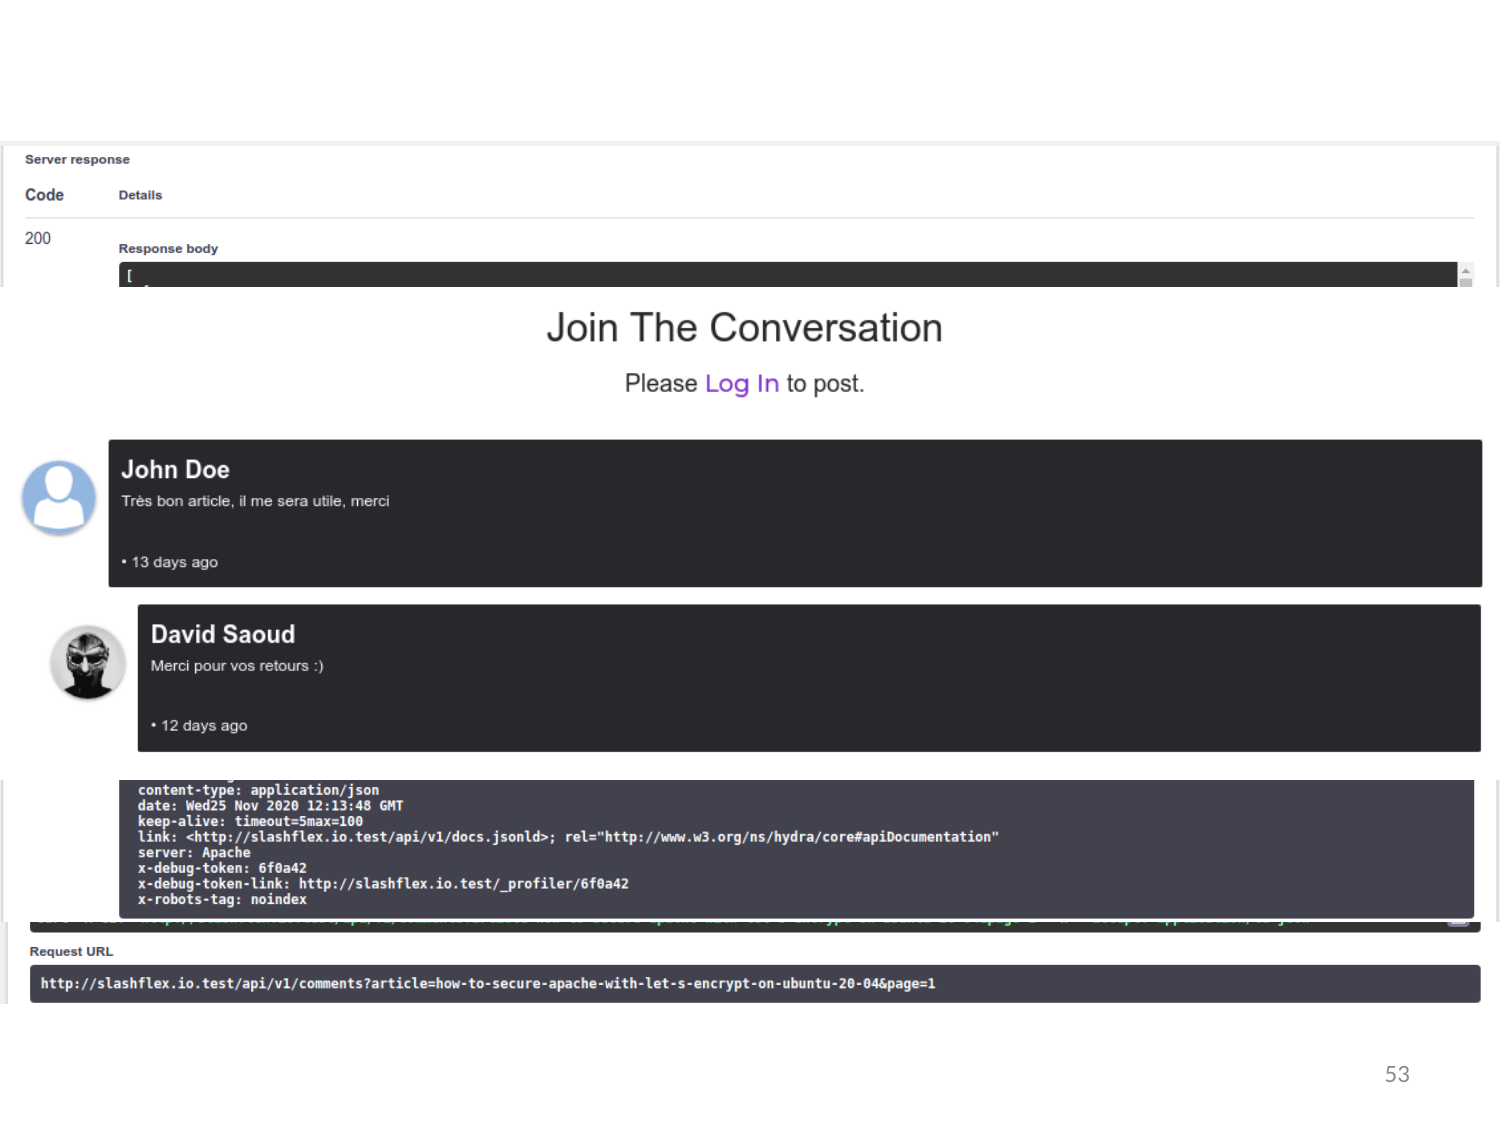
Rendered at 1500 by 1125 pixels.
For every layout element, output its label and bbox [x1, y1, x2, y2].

picture [0, 141, 1500, 1004]
